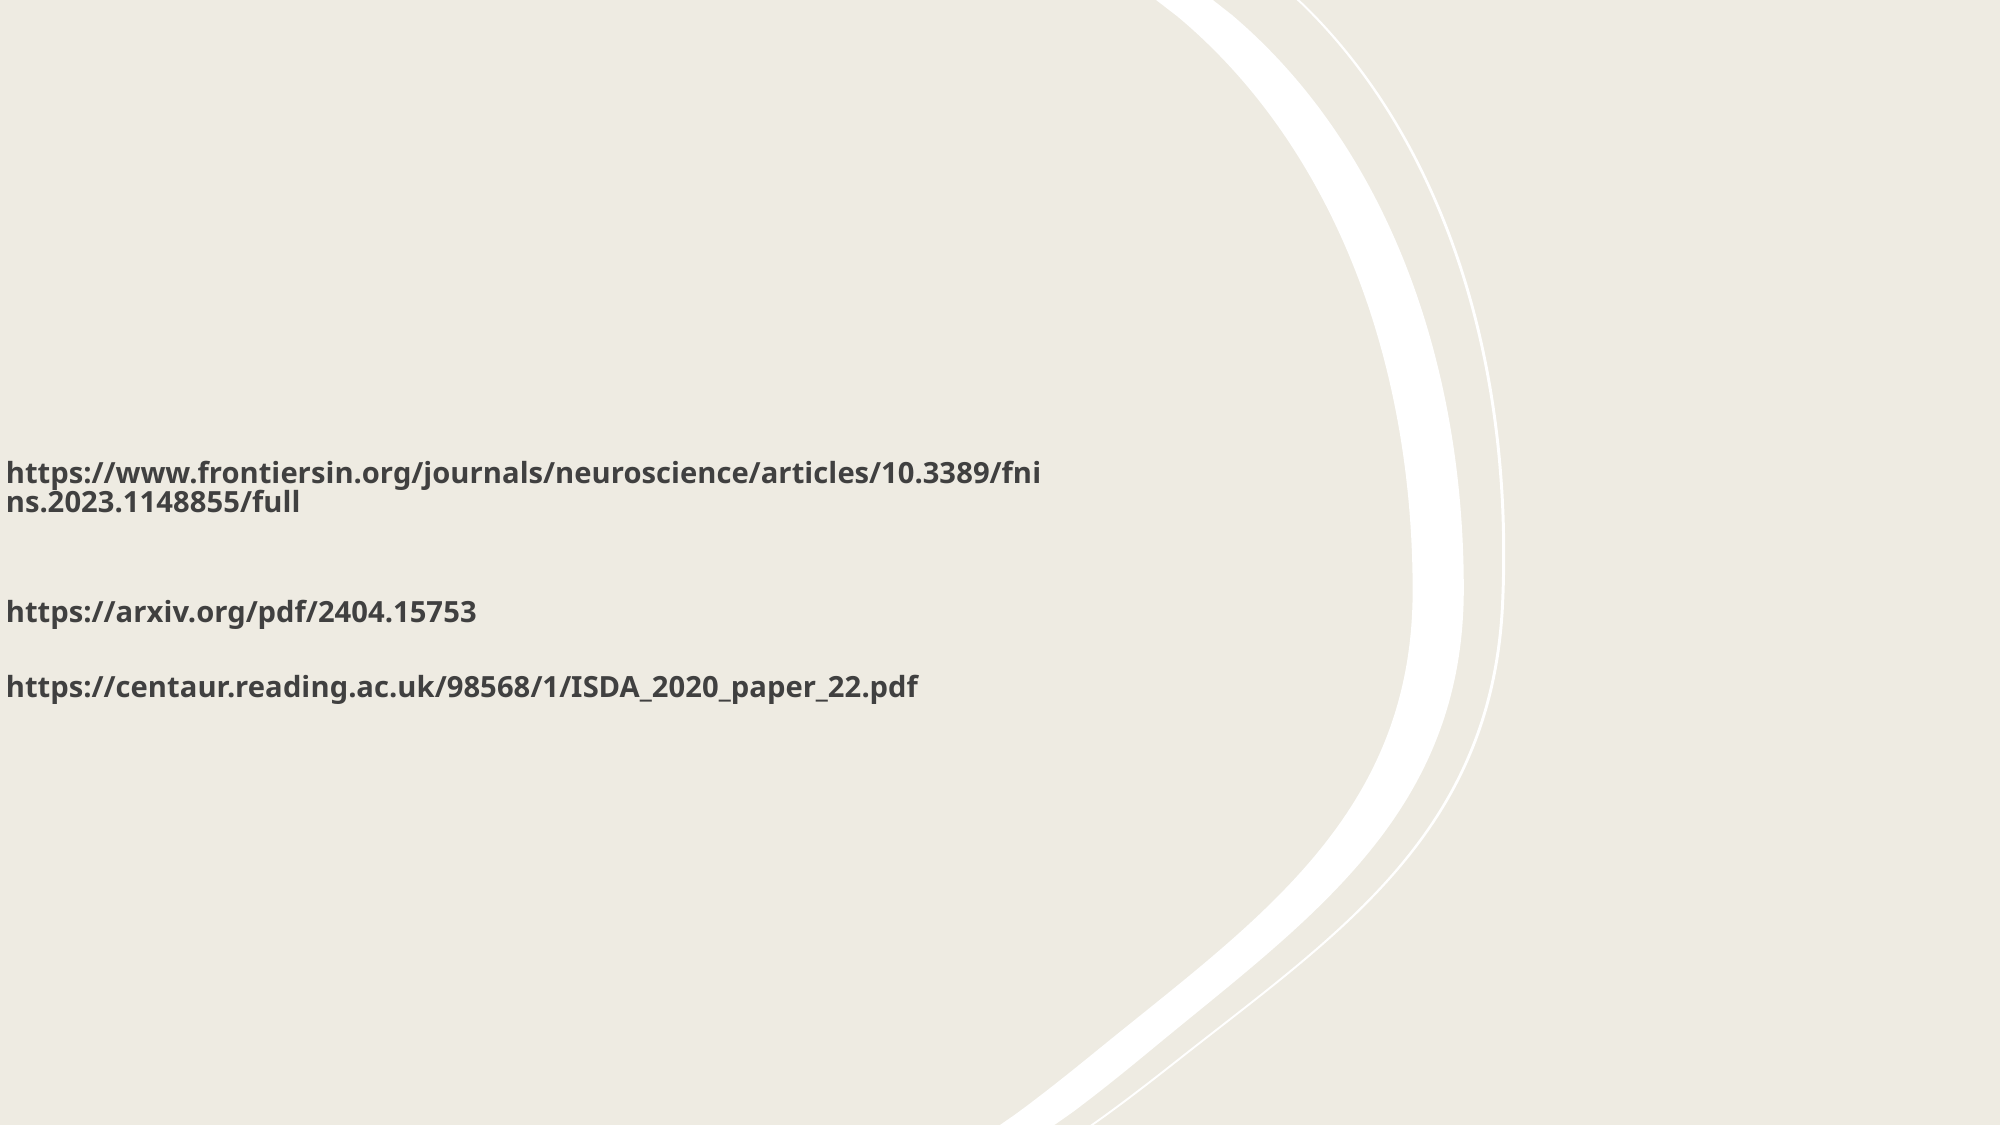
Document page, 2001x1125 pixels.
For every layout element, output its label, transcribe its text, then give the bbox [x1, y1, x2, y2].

title https://www.frontiersin.org/journals/neuroscience/articles/10.3389/fnins.2023.1148855/full https://arxiv.org/pdf/2404.15753 https://centaur.reading.ac.uk/98568/1/ISDA_2020_paper_22.pdf [0, 144, 1070, 981]
